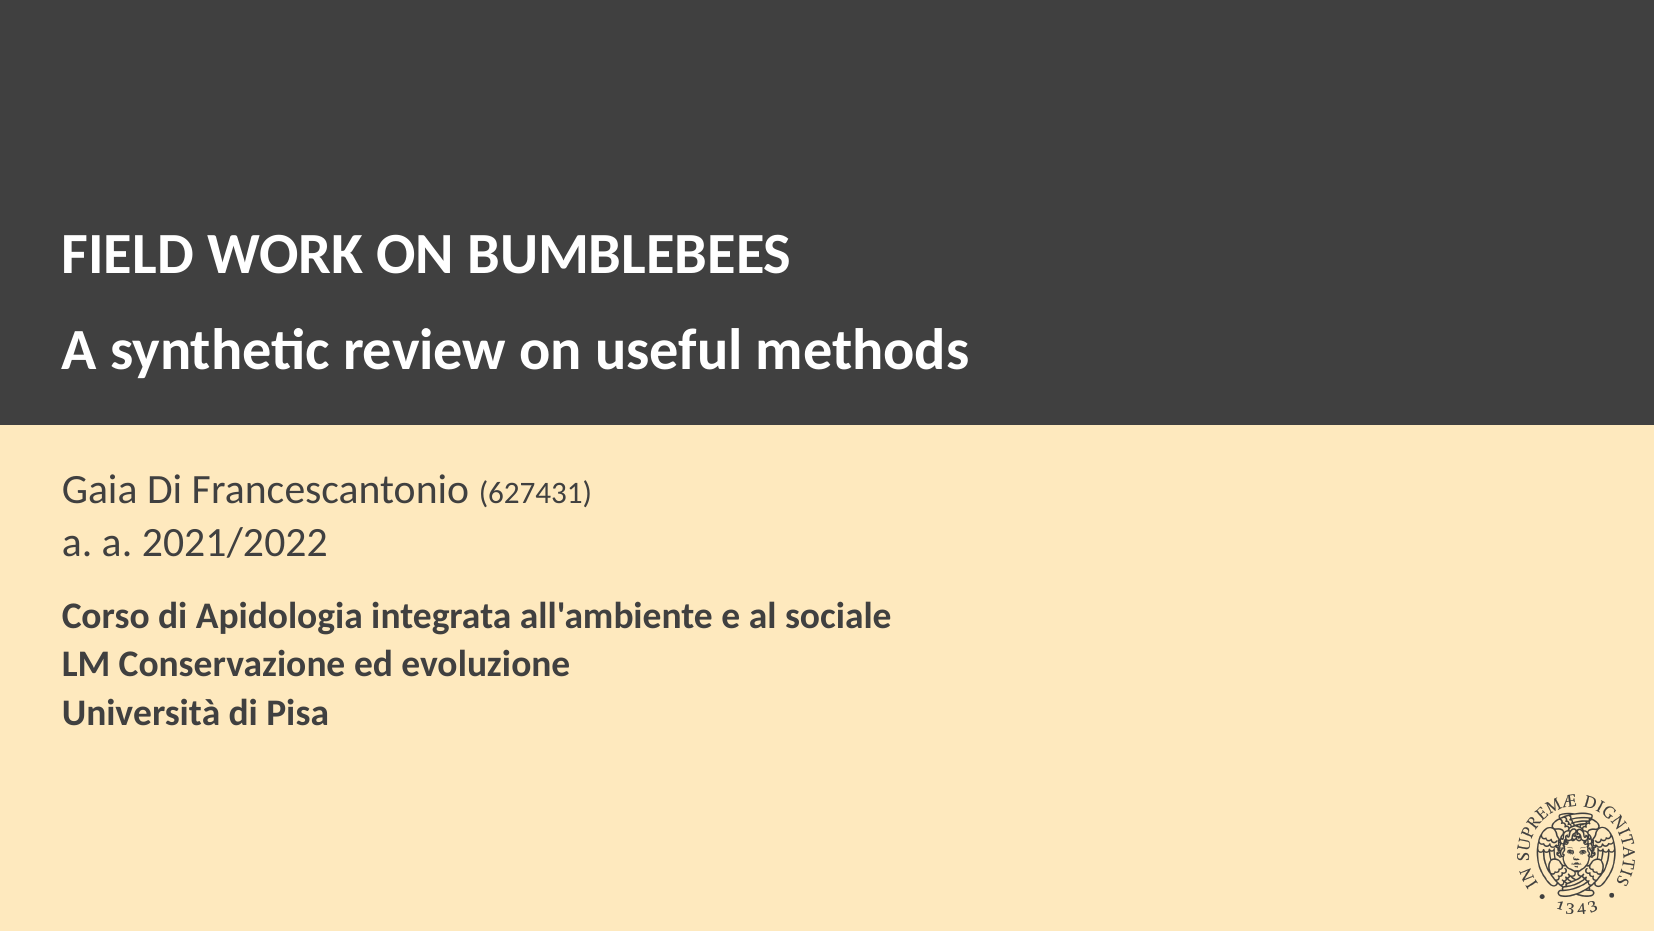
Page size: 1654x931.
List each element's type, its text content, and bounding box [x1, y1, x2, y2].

text_box [0, 0, 1654, 931]
text_box FIELD WORK ON BUMBLEBEES​ A synthetic review on useful methods​ [47, 222, 1088, 447]
picture [1517, 794, 1635, 914]
text_box Gaia Di Francescantonio (627431)​ a. a. 2021/2022​ Corso di Apidologia integrata all'ambiente e al sociale ​ LM Conservazione ed evoluzione​ Università di Pisa​ [47, 465, 1088, 743]
